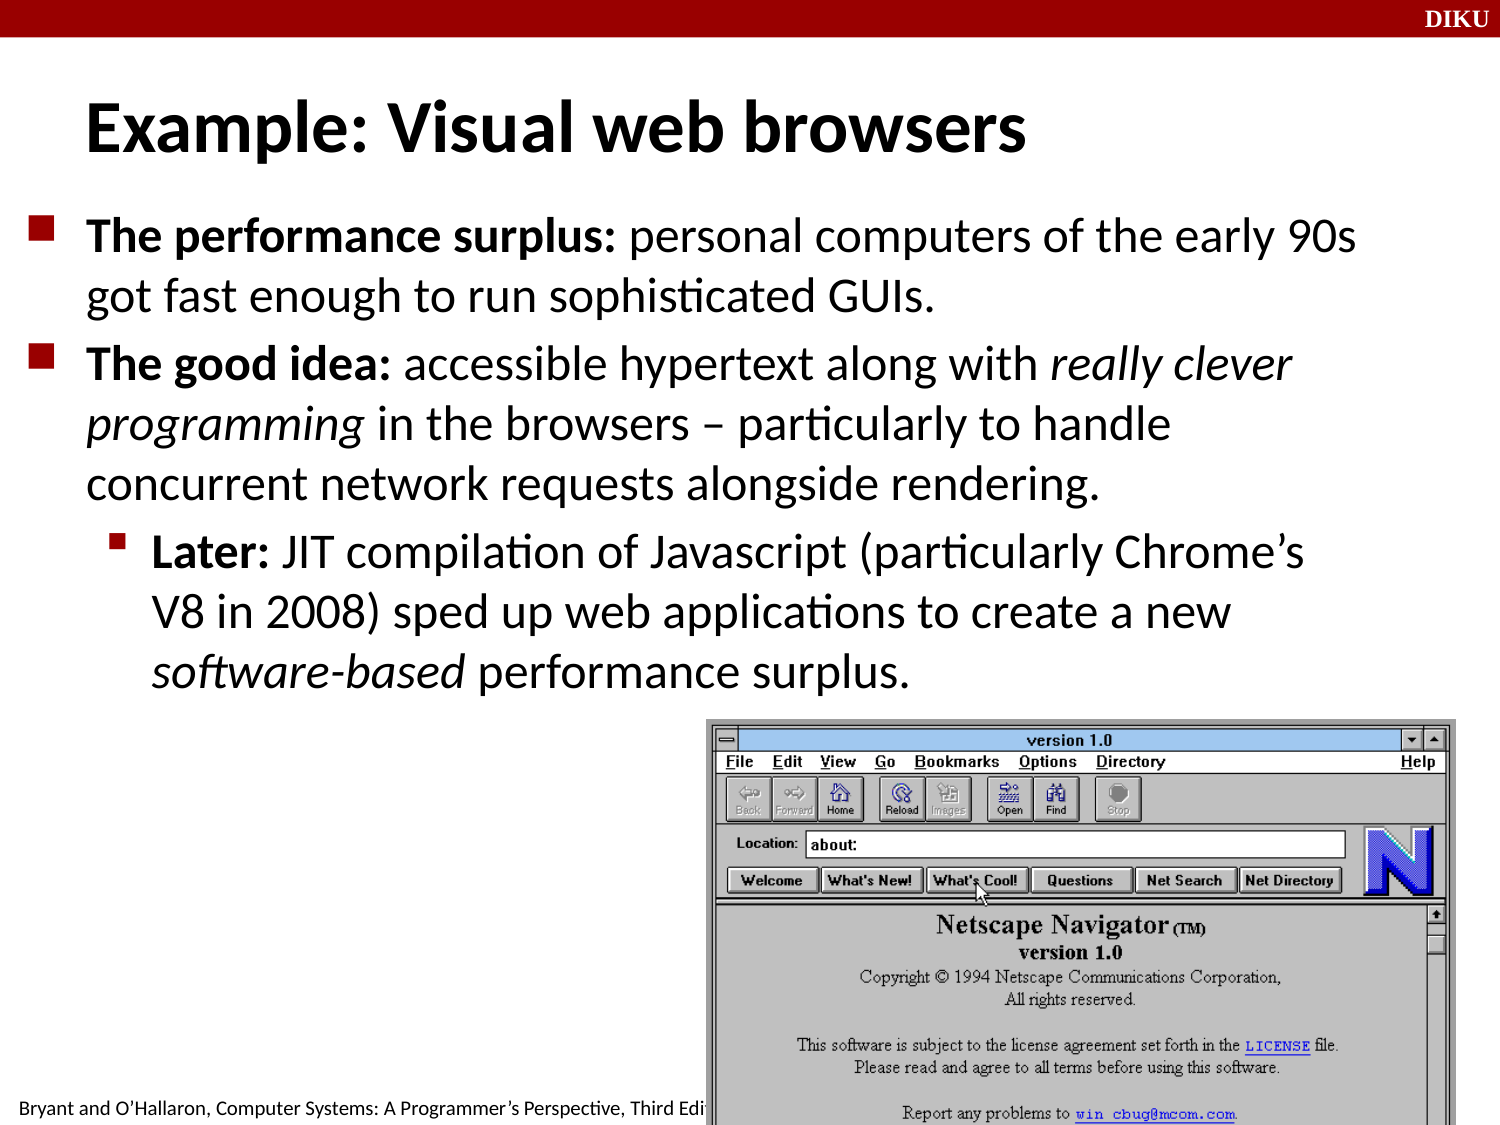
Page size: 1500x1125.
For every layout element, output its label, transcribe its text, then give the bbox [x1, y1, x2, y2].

text_box Example: Visual web browsers [70, 75, 1485, 169]
picture [706, 719, 1456, 1125]
text_box The performance surplus: personal computers of the early 90s got fast enough to run sophisticated GUIs. The good idea: accessible hypertext along with really clever programming in the browsers – particularly to handle concurrent network requests alongside rendering. Later: JIT compilation of Javascript (particularly Chrome’s V8 in 2008) sped up web applications to create a new software-based performance surplus. [14, 194, 1376, 481]
